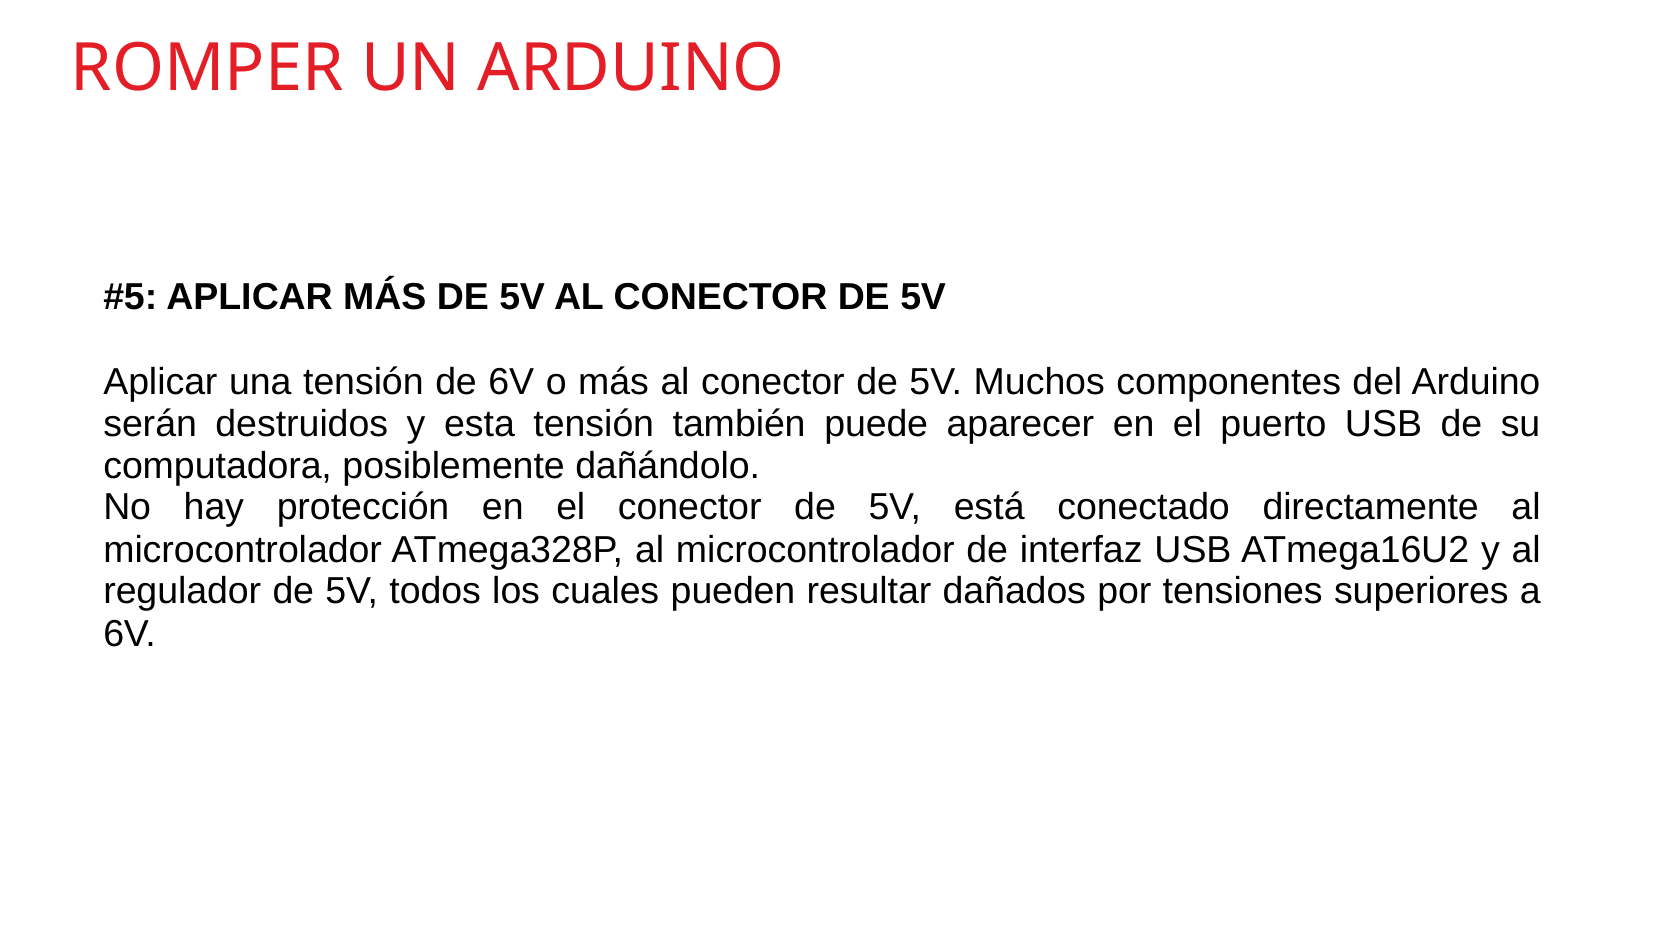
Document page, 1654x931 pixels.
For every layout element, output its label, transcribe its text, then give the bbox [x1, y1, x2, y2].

text_box #5: APLICAR MÁS DE 5V AL CONECTOR DE 5V Aplicar una tensión de 6V o más al conector de 5V. Muchos componentes del Arduino serán destruidos y esta tensión también puede aparecer en el puerto USB de su computadora, posiblemente dañándolo. No hay protección en el conector de 5V, está conectado directamente al microcontrolador ATmega328P, al microcontrolador de interfaz USB ATmega16U2 y al regulador de 5V, todos los cuales pueden resultar dañados por tensiones superiores a 6V. [88, 268, 1565, 662]
title ROMPER UN ARDUINO [70, 11, 1347, 118]
